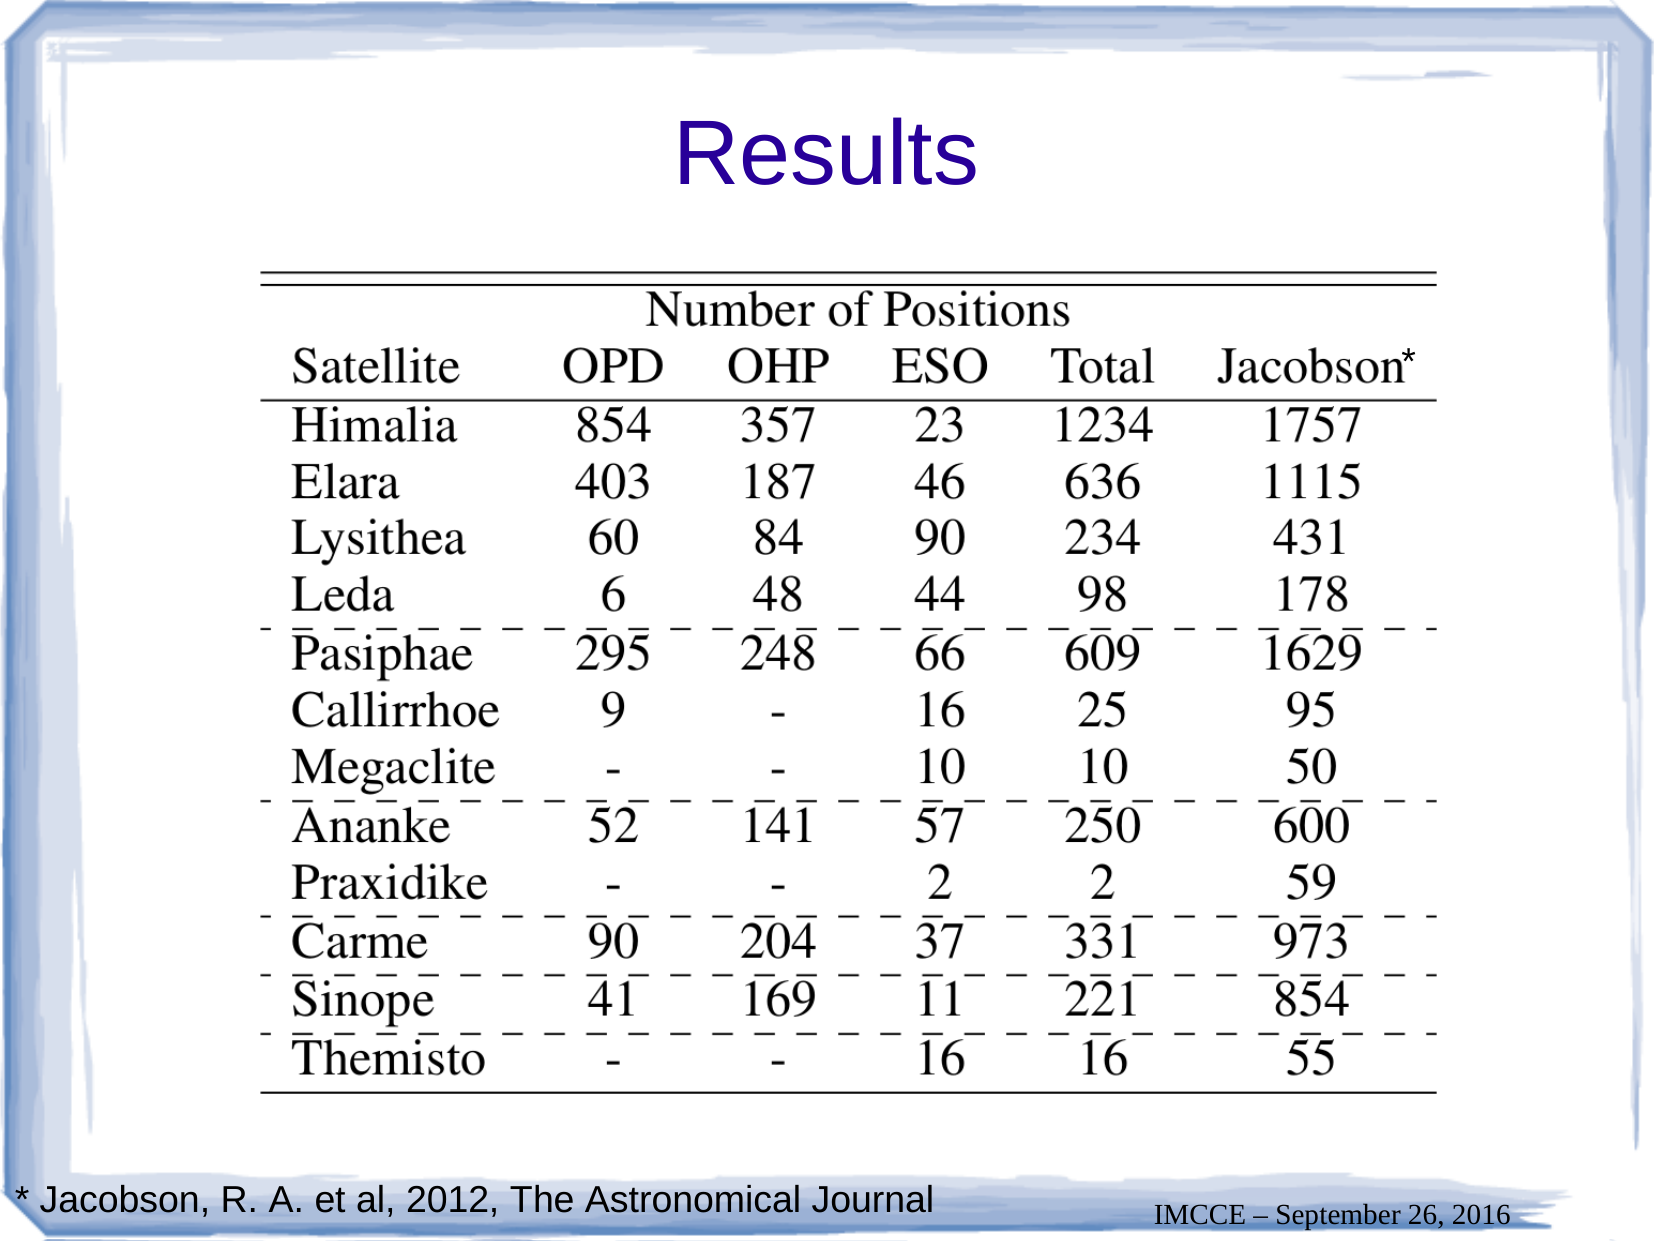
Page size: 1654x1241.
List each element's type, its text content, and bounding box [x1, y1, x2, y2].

text_box * Jacobson, R. A. et al, 2012, The Astronomical Journal [0, 1169, 1052, 1227]
title Results [82, 49, 1571, 257]
text_box * [1386, 333, 1431, 391]
picture [0, 0, 1654, 1241]
